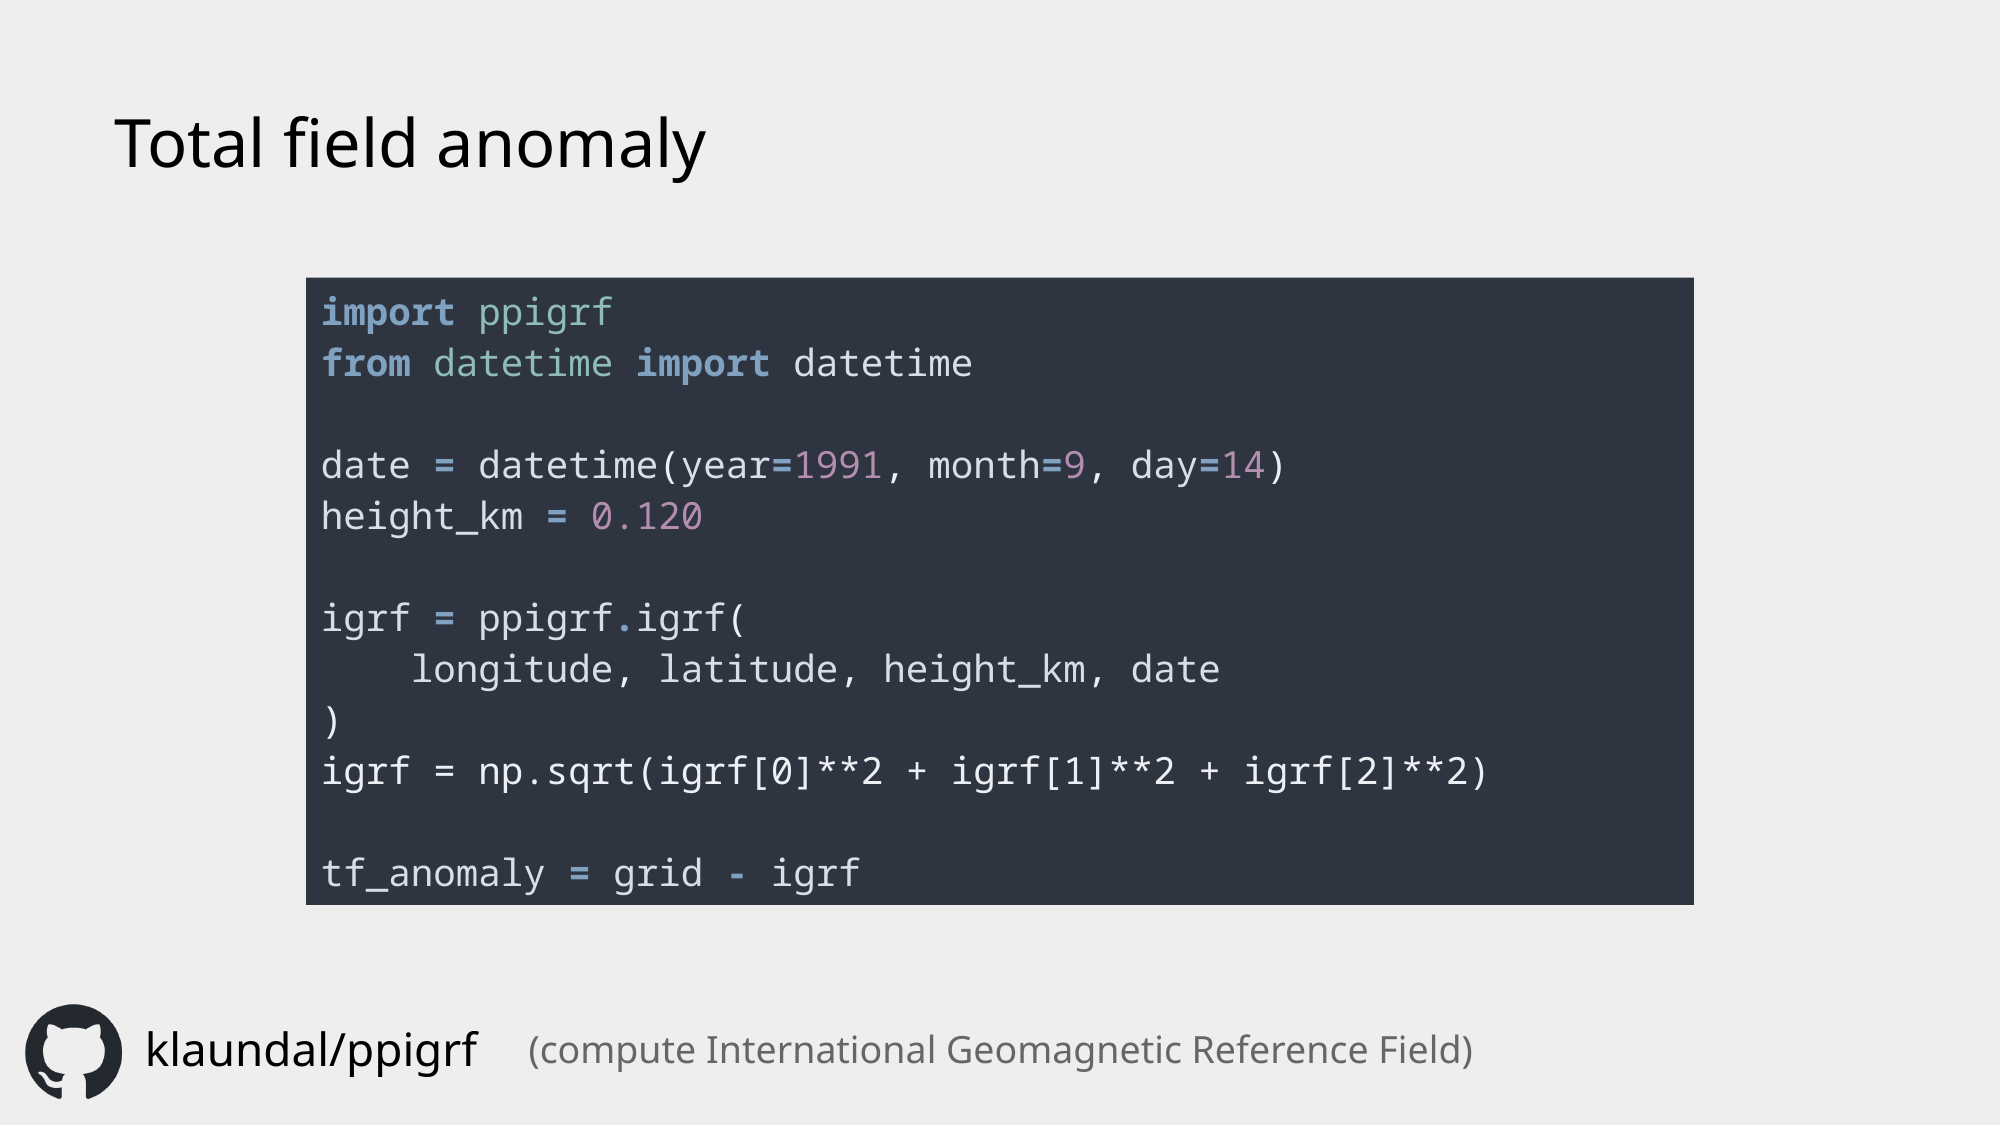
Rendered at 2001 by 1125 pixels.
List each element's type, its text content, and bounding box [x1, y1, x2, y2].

text_box klaundal/ppigrf [130, 1010, 662, 1093]
text_box (compute International Geomagnetic Reference Field) [513, 1016, 1625, 1123]
picture [23, 1001, 124, 1102]
text_box Total field anomaly [99, 88, 1872, 207]
text_box import ppigrf from datetime import datetime date = datetime(year=1991, month=9, day=14) height_km = 0.120 igrf = ppigrf.igrf( longitude, latitude, height_km, date ) igrf = np.sqrt(igrf[0]**2 + igrf[1]**2 + igrf[2]**2) tf_anomaly = grid - igrf [306, 285, 1694, 898]
